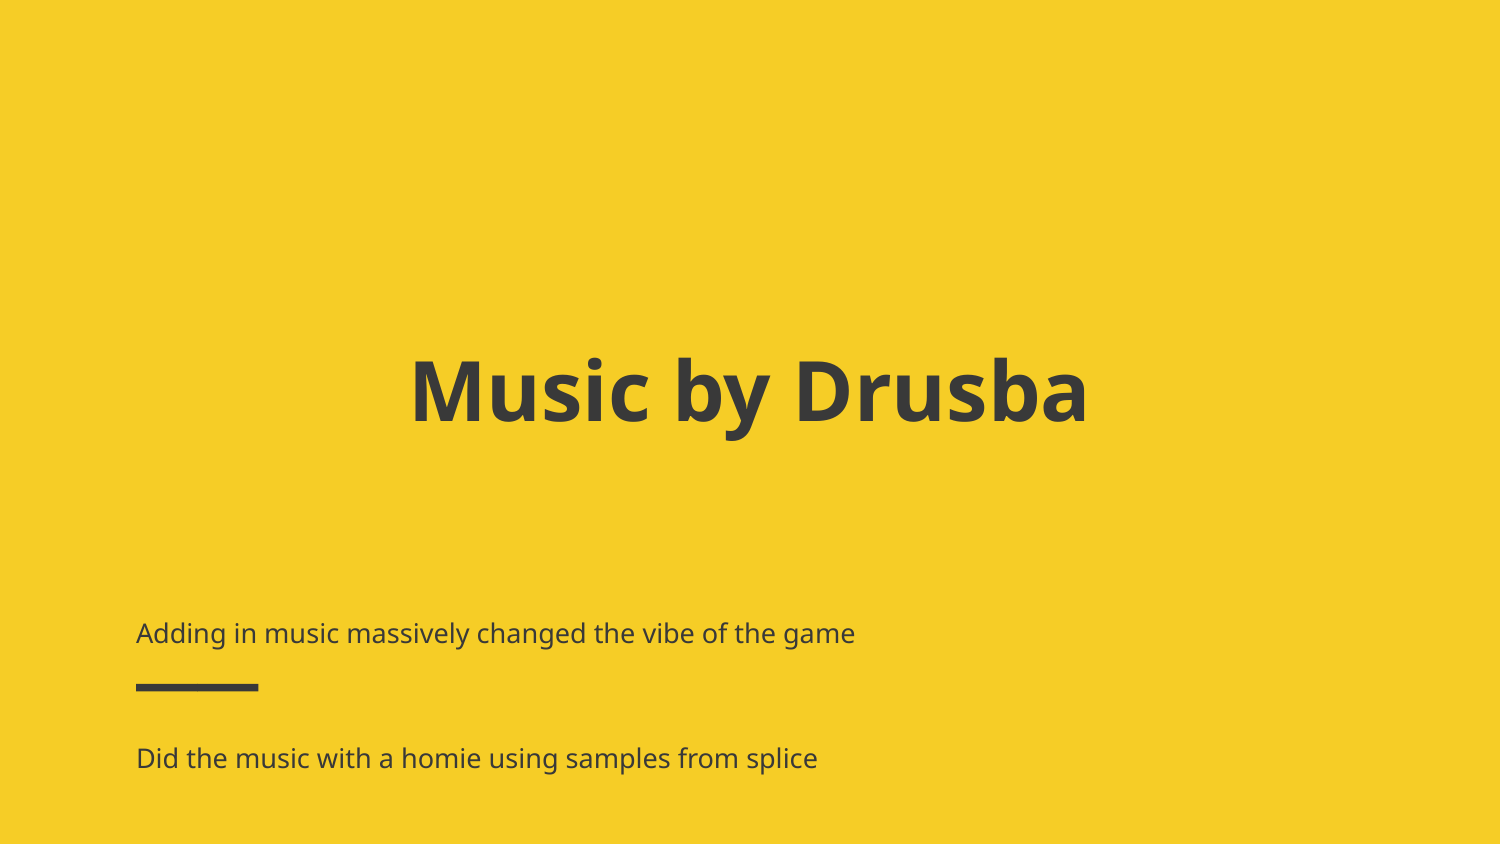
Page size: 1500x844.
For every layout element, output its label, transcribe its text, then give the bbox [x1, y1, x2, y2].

title Music by Drusba [143, 323, 1357, 634]
list Adding in music massively changed the vibe of the game Did the music with a homie using samples from splice [121, 596, 1383, 844]
